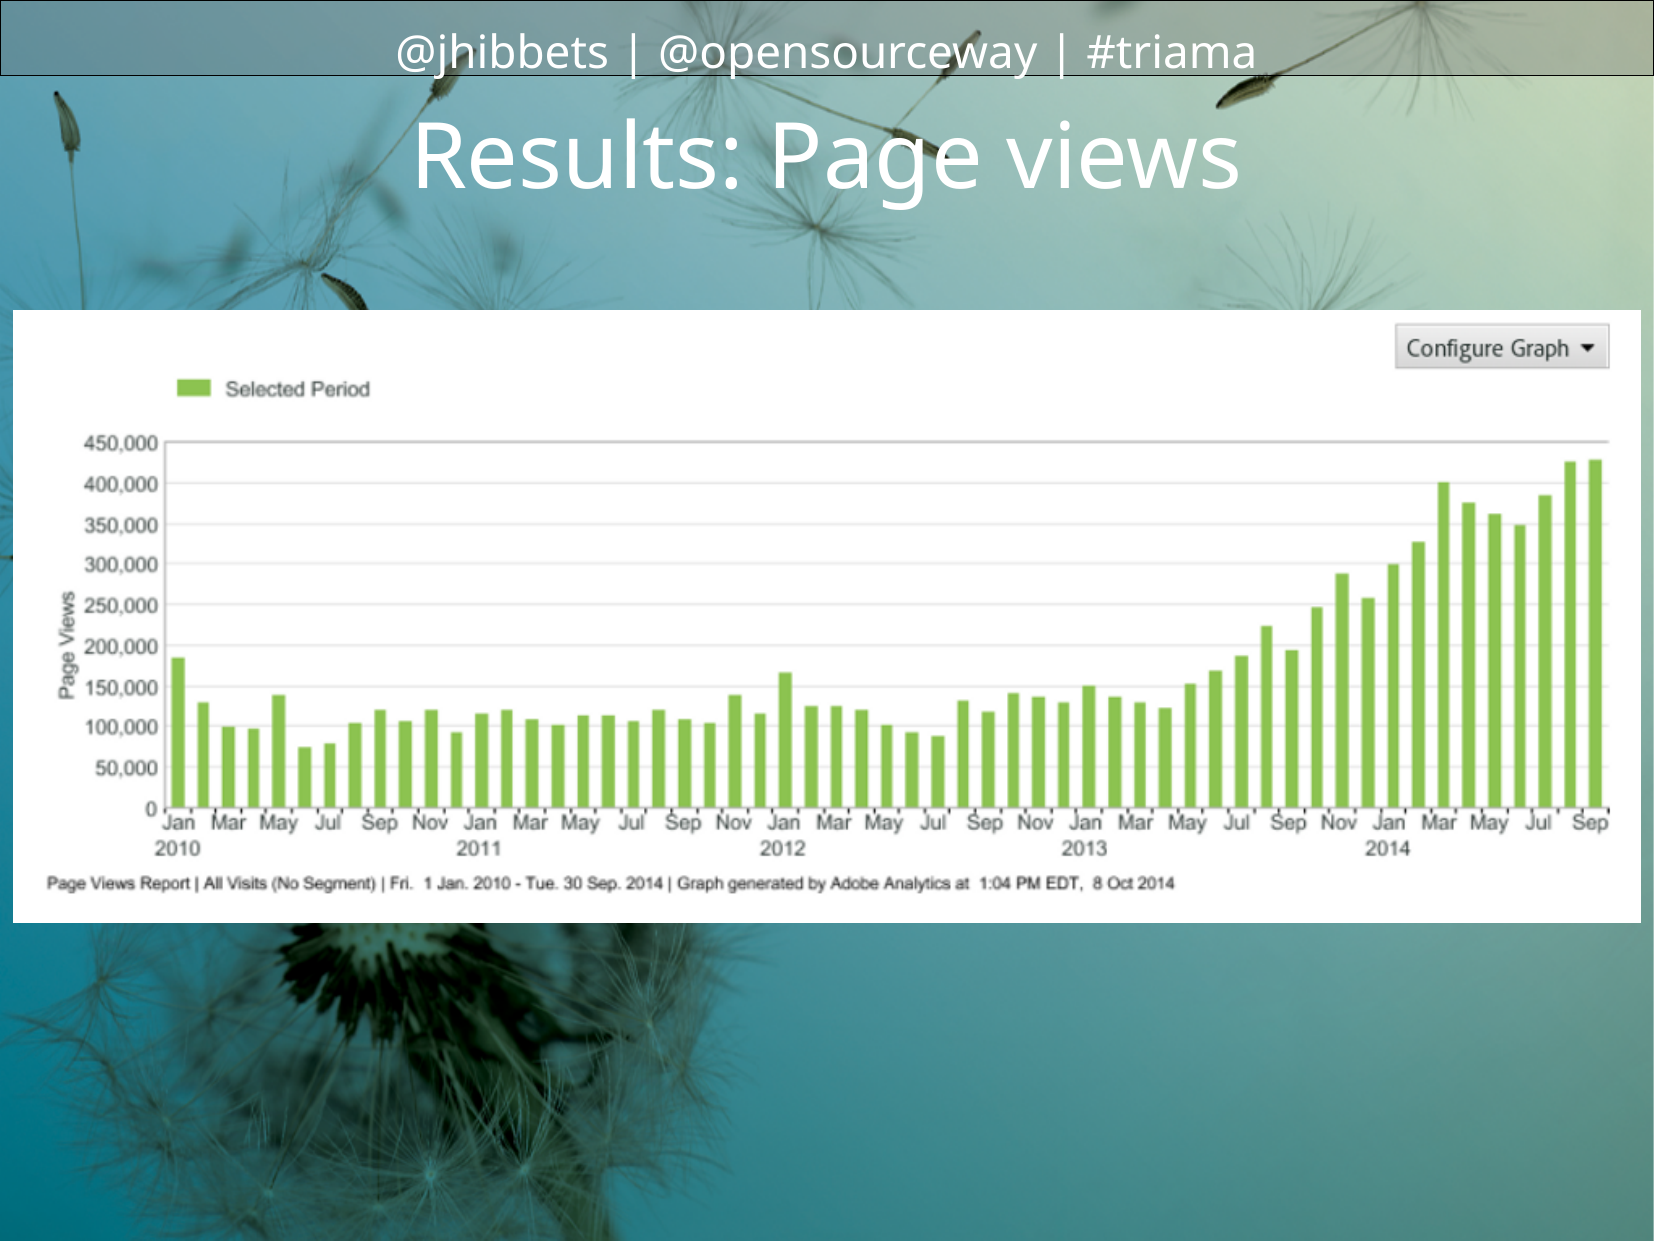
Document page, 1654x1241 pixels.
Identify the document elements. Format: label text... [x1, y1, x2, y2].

picture [0, 76, 1654, 1241]
title Results: Page views [82, 49, 1571, 257]
